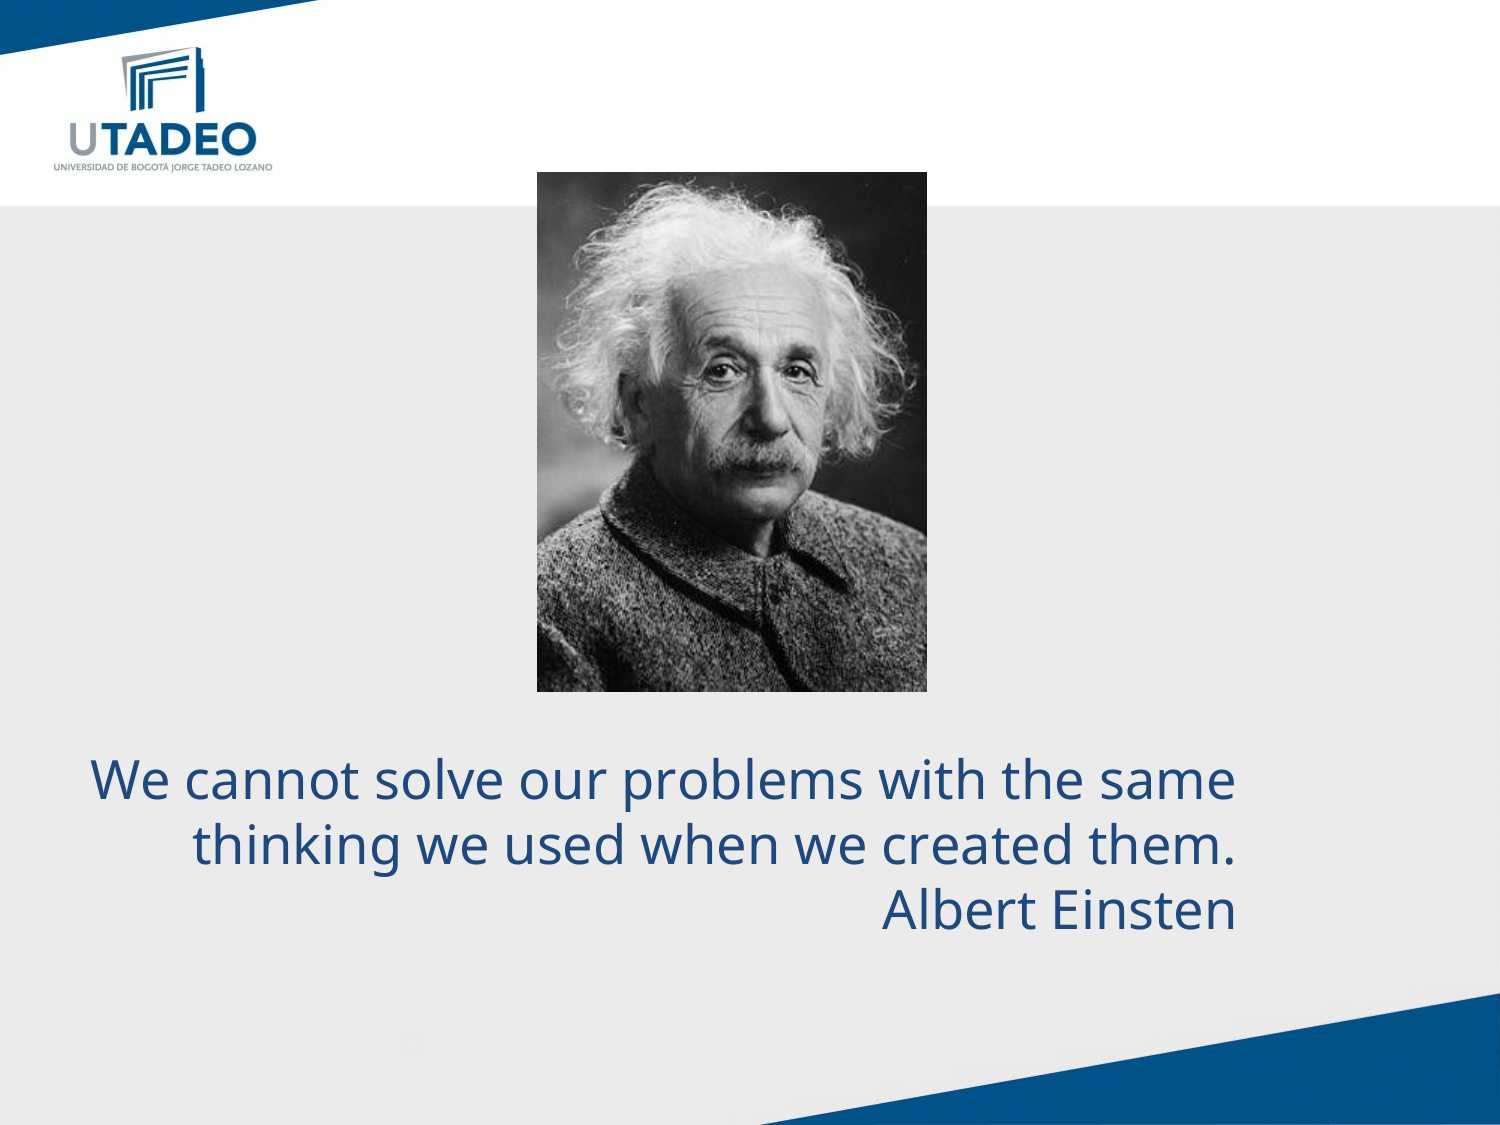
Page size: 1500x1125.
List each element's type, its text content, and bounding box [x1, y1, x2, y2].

list We cannot solve our problems with the same thinking we used when we created them. Albert Einsten [75, 550, 1426, 1049]
picture [537, 172, 927, 692]
